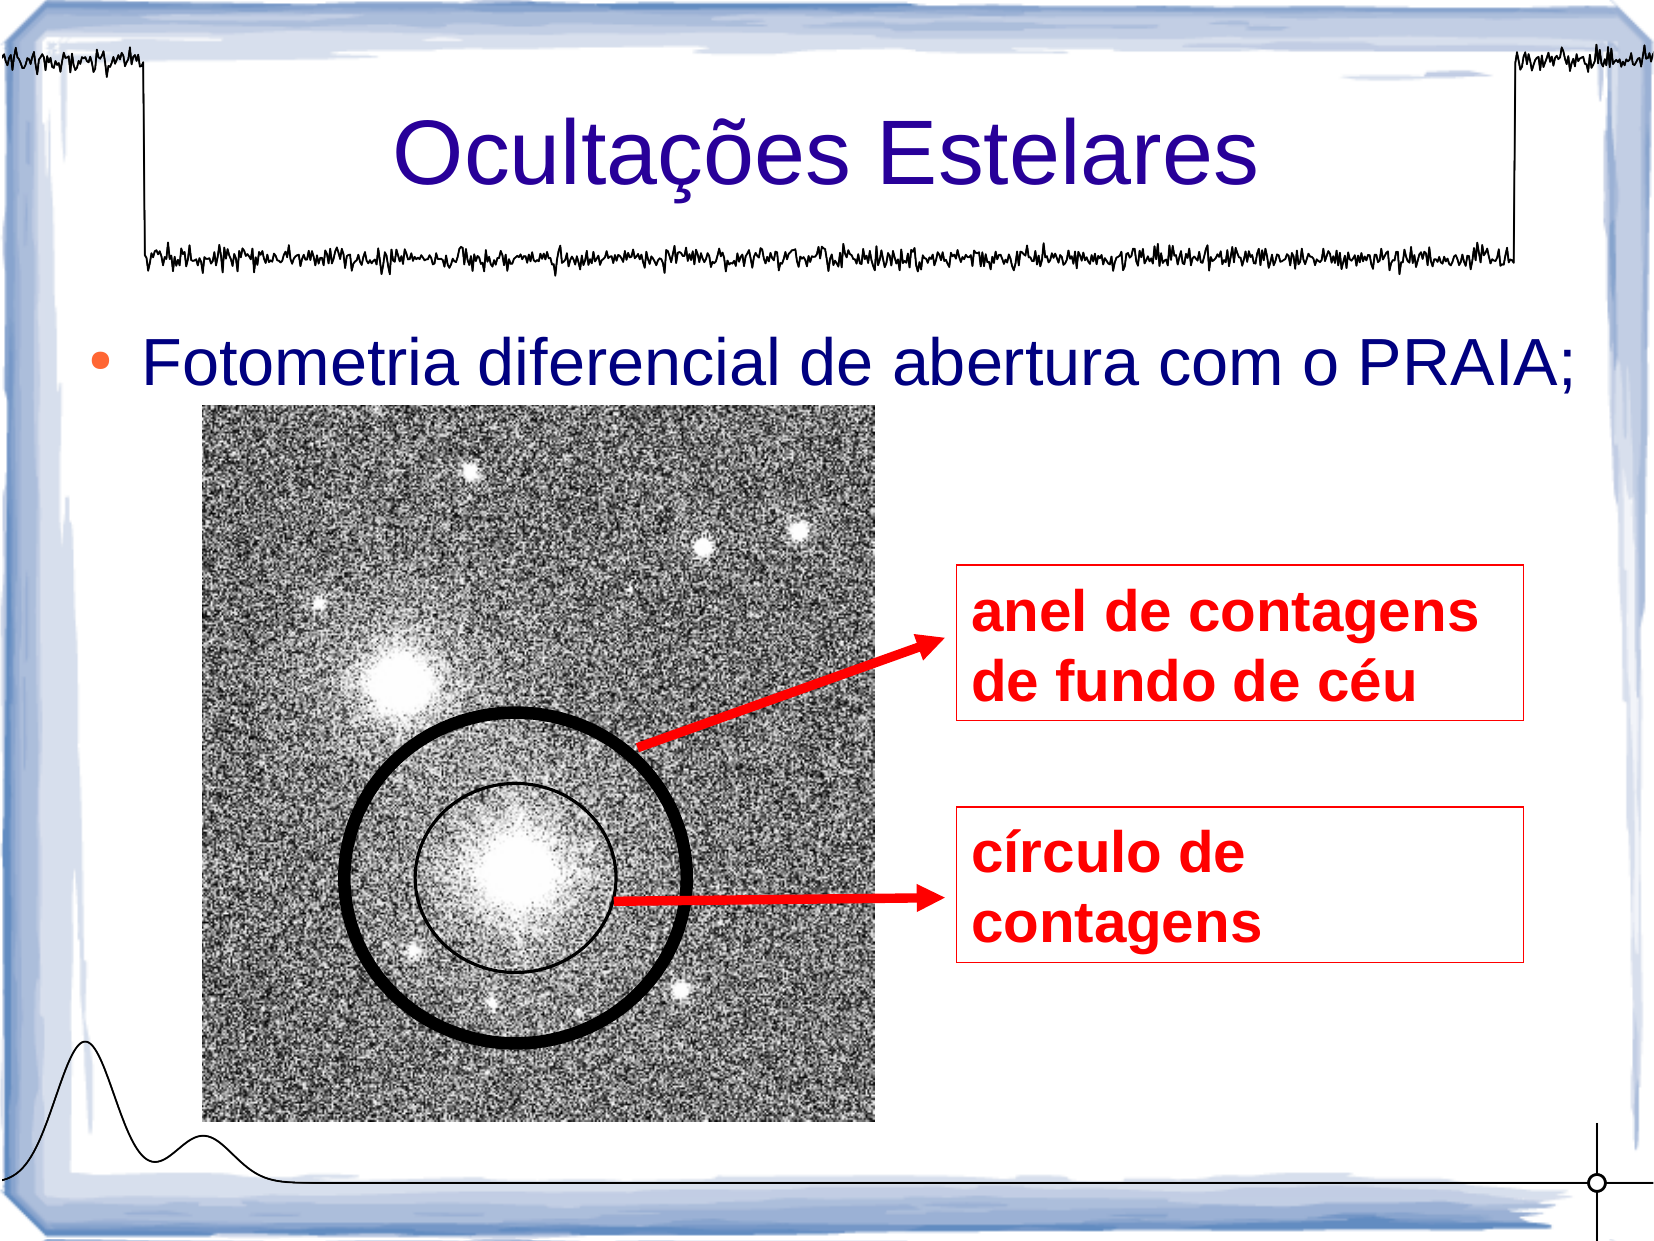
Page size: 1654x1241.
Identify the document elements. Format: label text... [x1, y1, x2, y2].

chart [202, 405, 875, 1123]
chart [351, 719, 680, 1037]
picture [0, 0, 1654, 1241]
chart [417, 785, 614, 970]
chart [639, 669, 875, 895]
text_box círculo de contagens [956, 806, 1524, 963]
text_box anel de contagens de fundo de céu [956, 564, 1524, 721]
